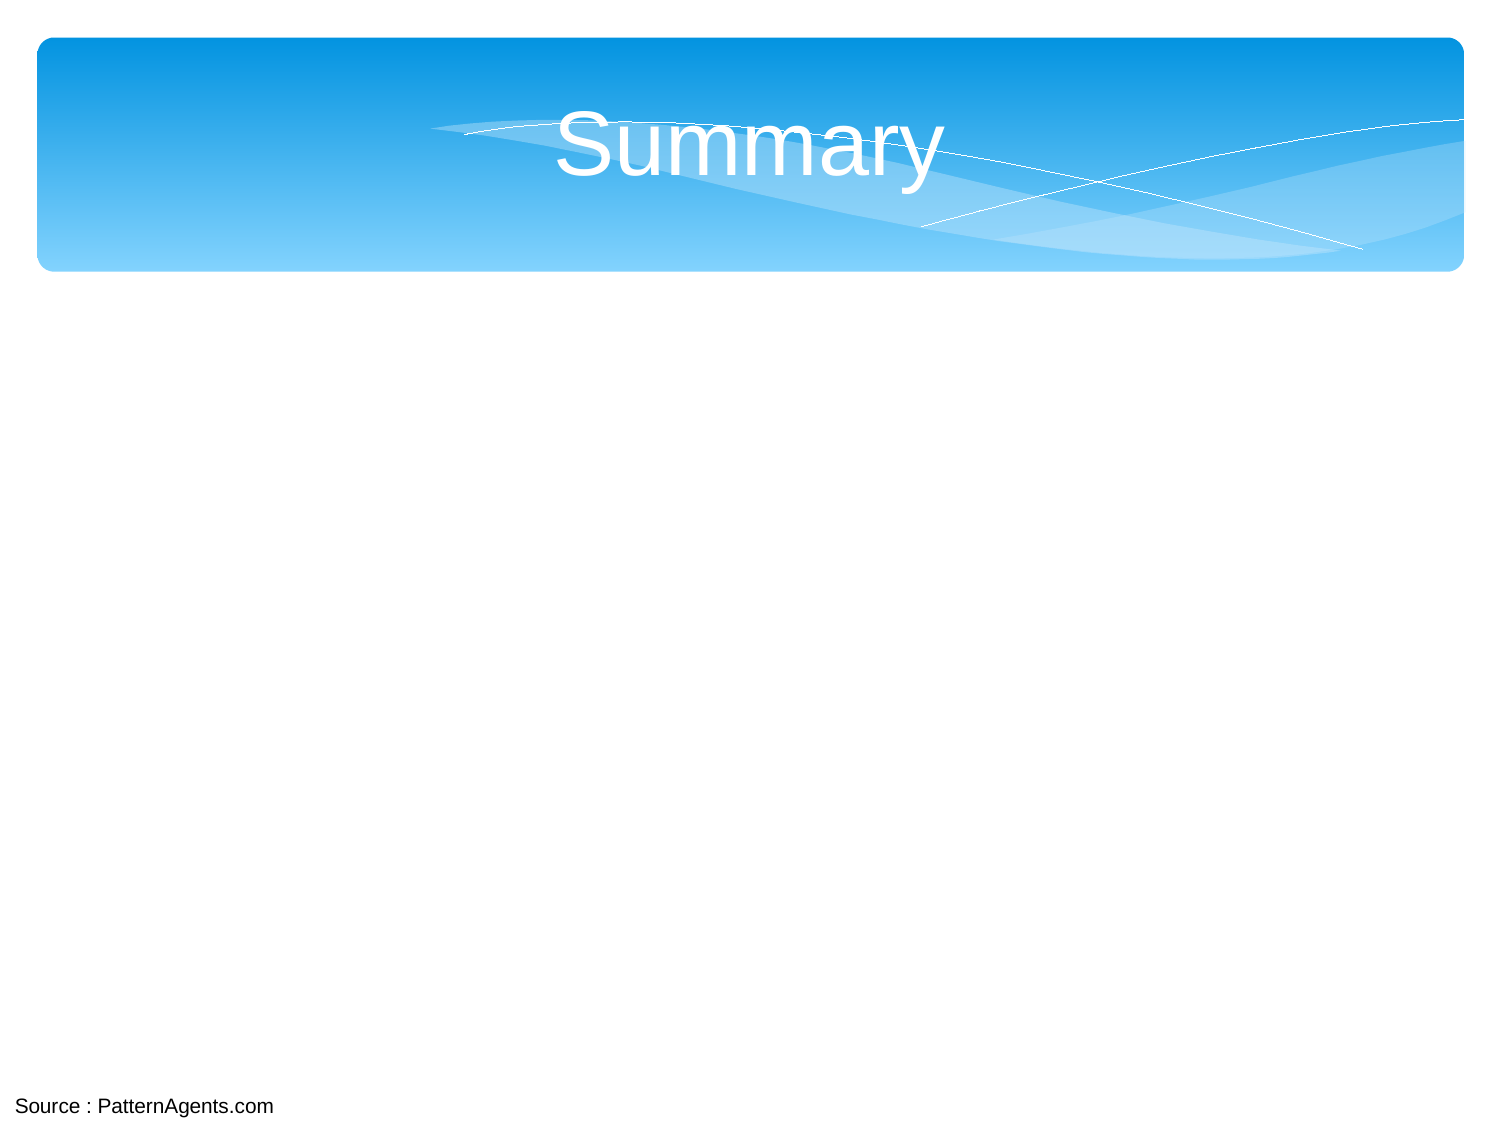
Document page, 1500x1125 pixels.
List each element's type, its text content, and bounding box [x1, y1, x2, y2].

text_box Source : PatternAgents.com [0, 1084, 331, 1125]
title Summary [75, 45, 1426, 233]
